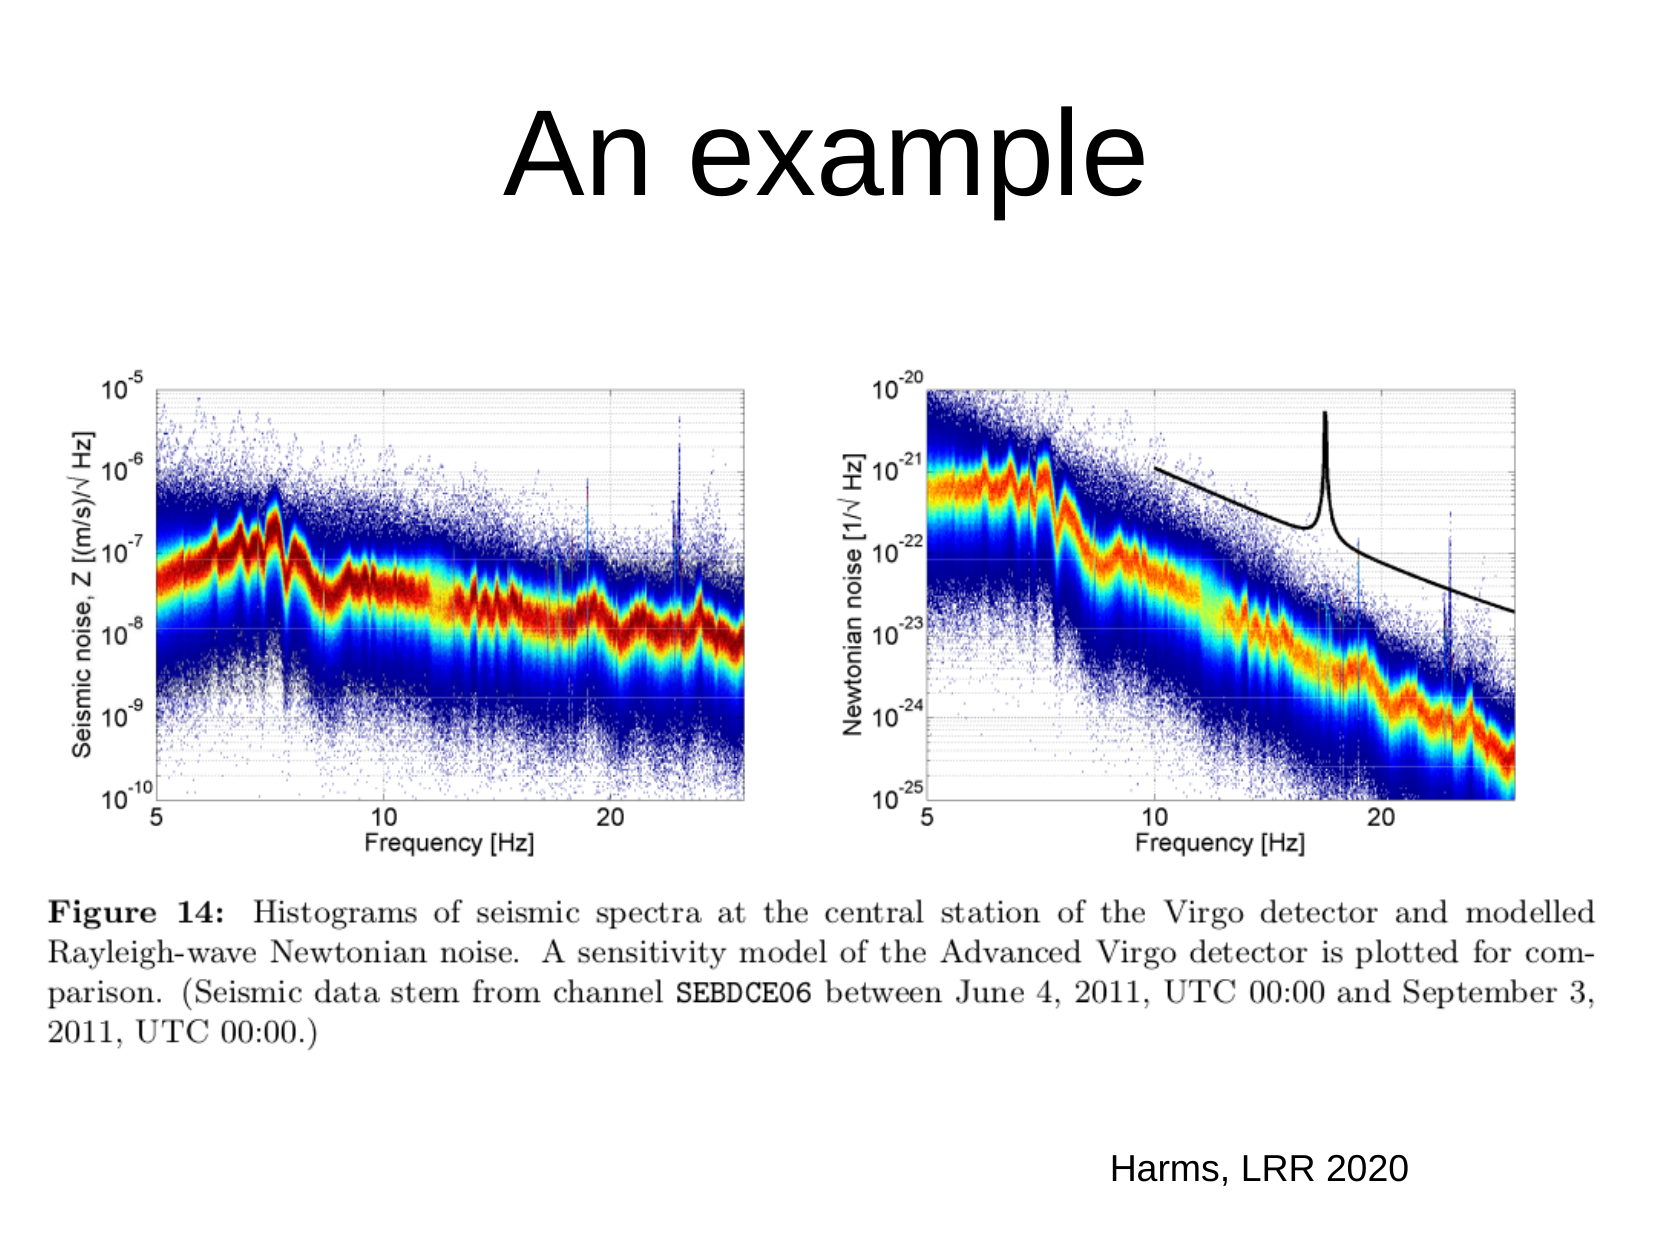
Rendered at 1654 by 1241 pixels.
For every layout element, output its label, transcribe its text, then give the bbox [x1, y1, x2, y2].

text_box Harms, LRR 2020 [1095, 1140, 1425, 1197]
title An example [82, 49, 1571, 257]
picture [3, 292, 1654, 1067]
